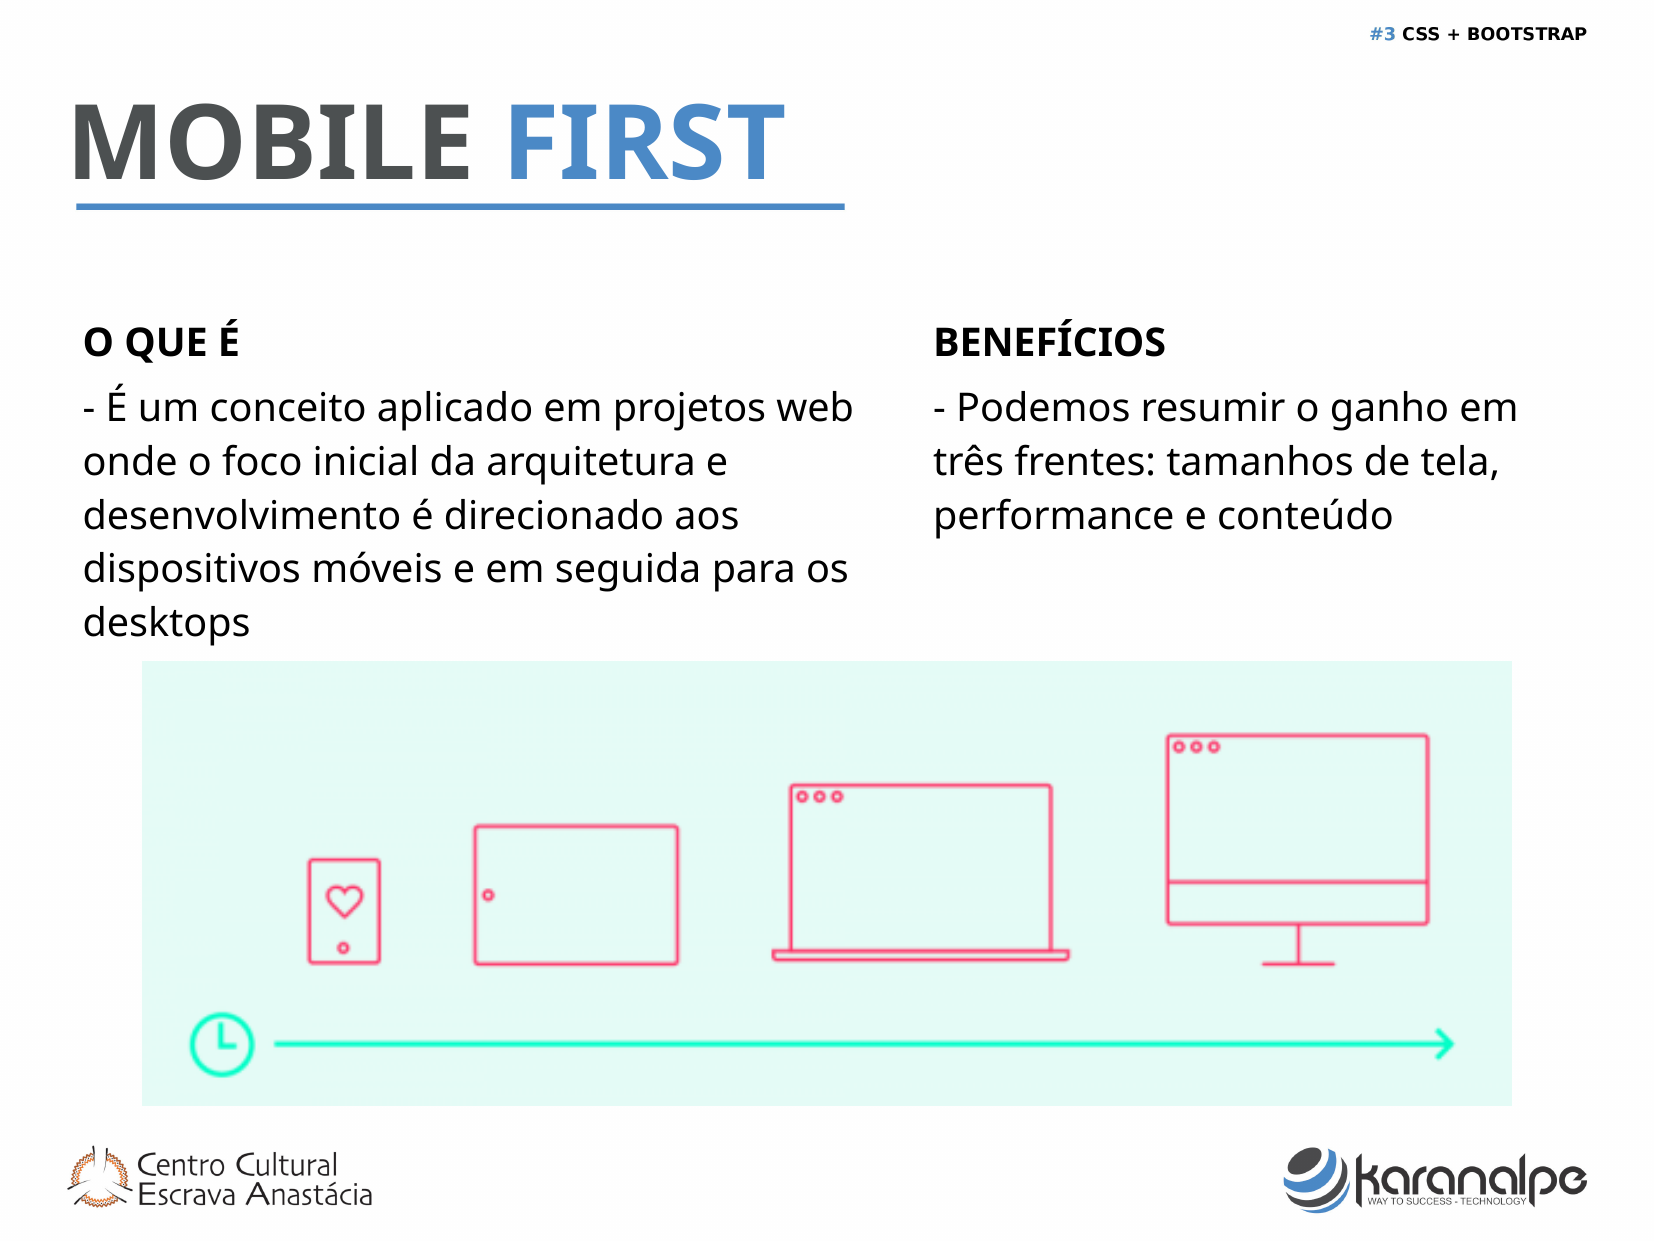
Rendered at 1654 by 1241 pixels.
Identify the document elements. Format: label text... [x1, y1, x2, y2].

list BENEFÍCIOS - Podemos resumir o ganho em três frentes: tamanhos de tela, performance e conteúdo [933, 313, 1589, 650]
picture [0, 0, 1654, 1241]
list O QUE É - É um conceito aplicado em projetos web onde o foco inicial da arquitetura e desenvolvimento é direcionado aos dispositivos móveis e em seguida para os desktops [82, 313, 875, 650]
title MOBILE FIRST [66, 35, 1555, 243]
